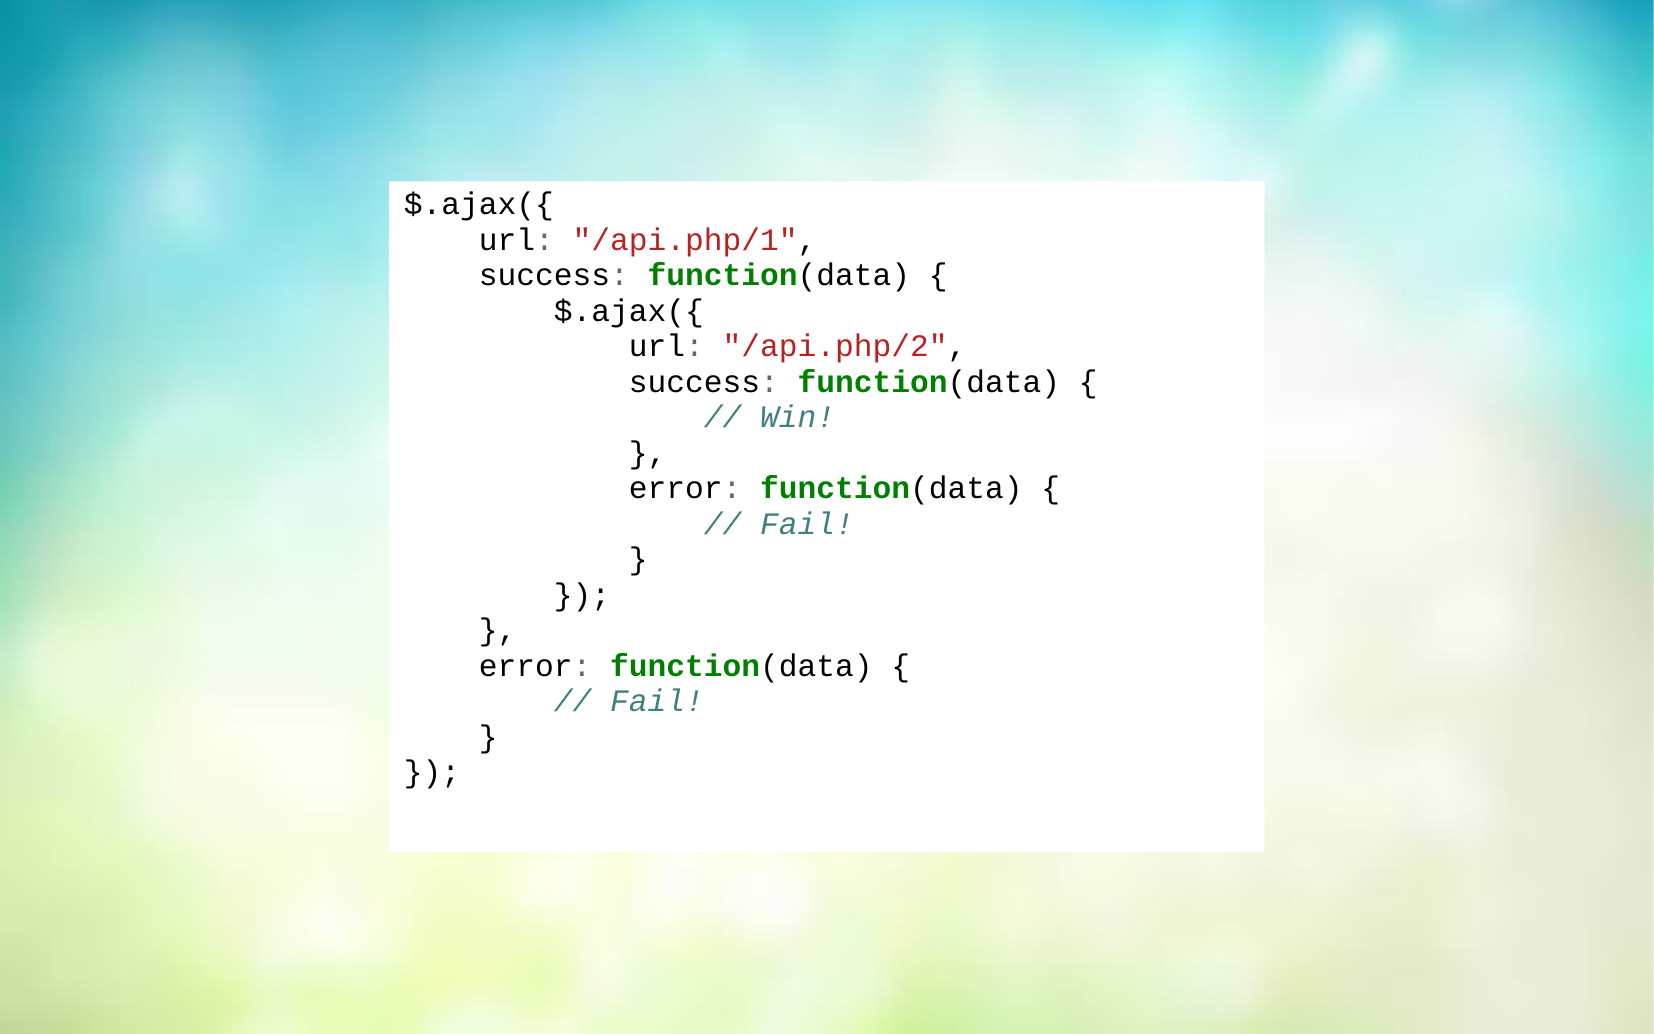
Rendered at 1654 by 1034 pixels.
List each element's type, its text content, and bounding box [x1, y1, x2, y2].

picture [0, 0, 1654, 1034]
text_box $.ajax({ url: "/api.php/1", success: function(data) { $.ajax({ url: "/api.php/2", success: function(data) { // Win! }, error: function(data) { // Fail! } }); }, error: function(data) { // Fail! } }); [389, 181, 1265, 852]
